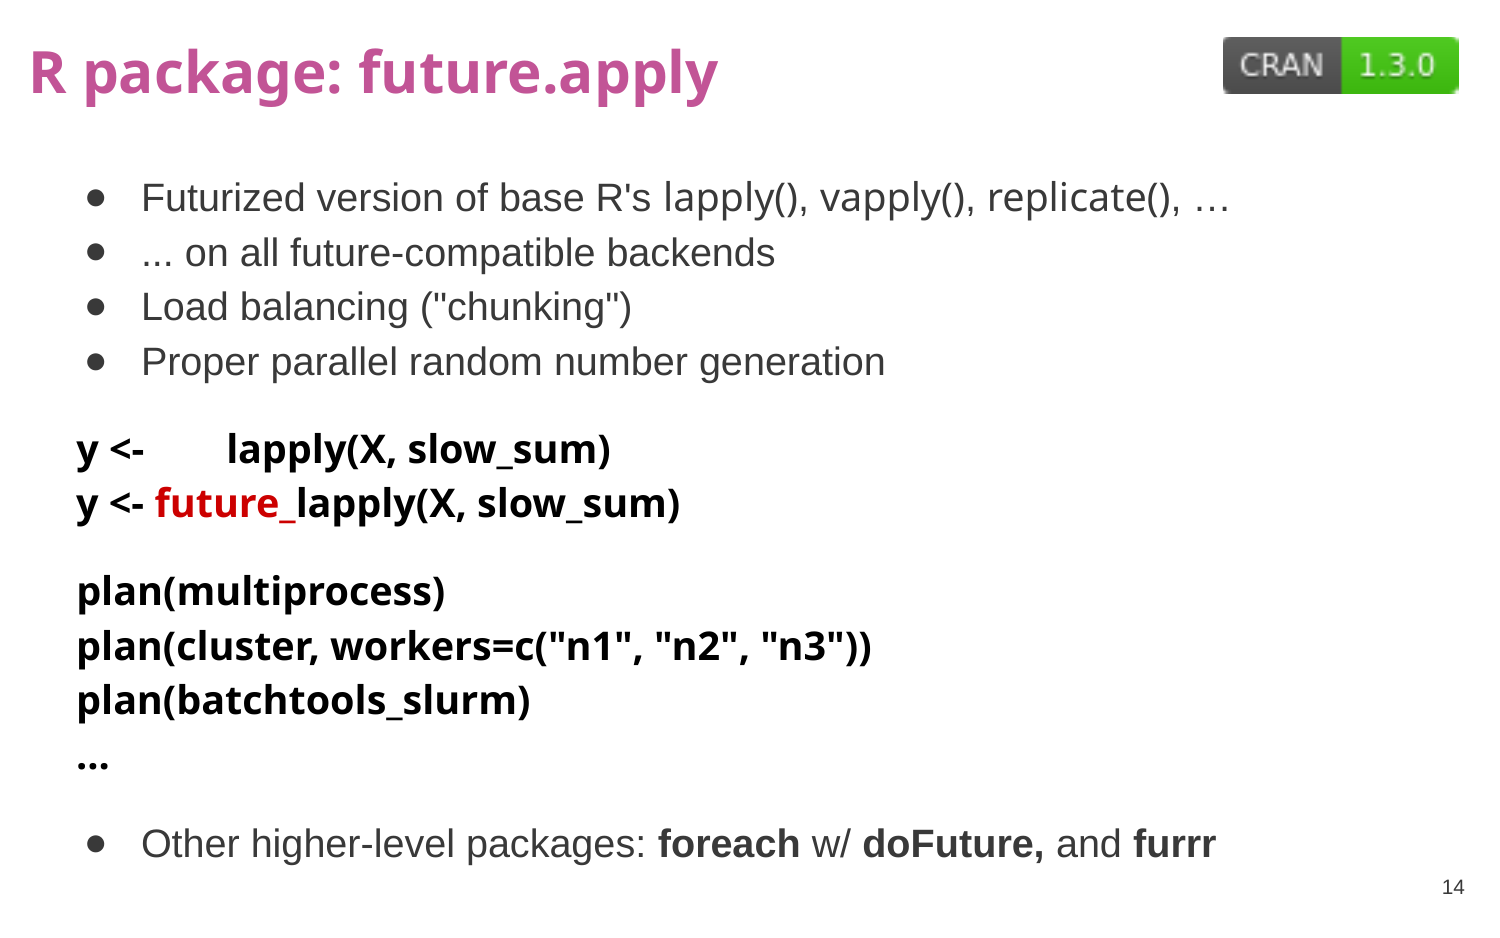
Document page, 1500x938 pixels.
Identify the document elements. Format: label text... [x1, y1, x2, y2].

picture [1223, 37, 1459, 94]
list Futurized version of base R's lapply(), vapply(), replicate(), … ... on all future-compatible backends Load balancing ("chunking") Proper parallel random number generation y <- lapply(X, slow_sum) y <- future_lapply(X, slow_sum) plan(multiprocess) plan(cluster, workers=c("n1", "n2", "n3")) plan(batchtools_slurm) ... Other higher-level packages: foreach w/ doFuture, and furrr [51, 149, 1449, 923]
slide_number <number> [1389, 849, 1480, 922]
title R package: future.apply [13, 20, 1480, 136]
